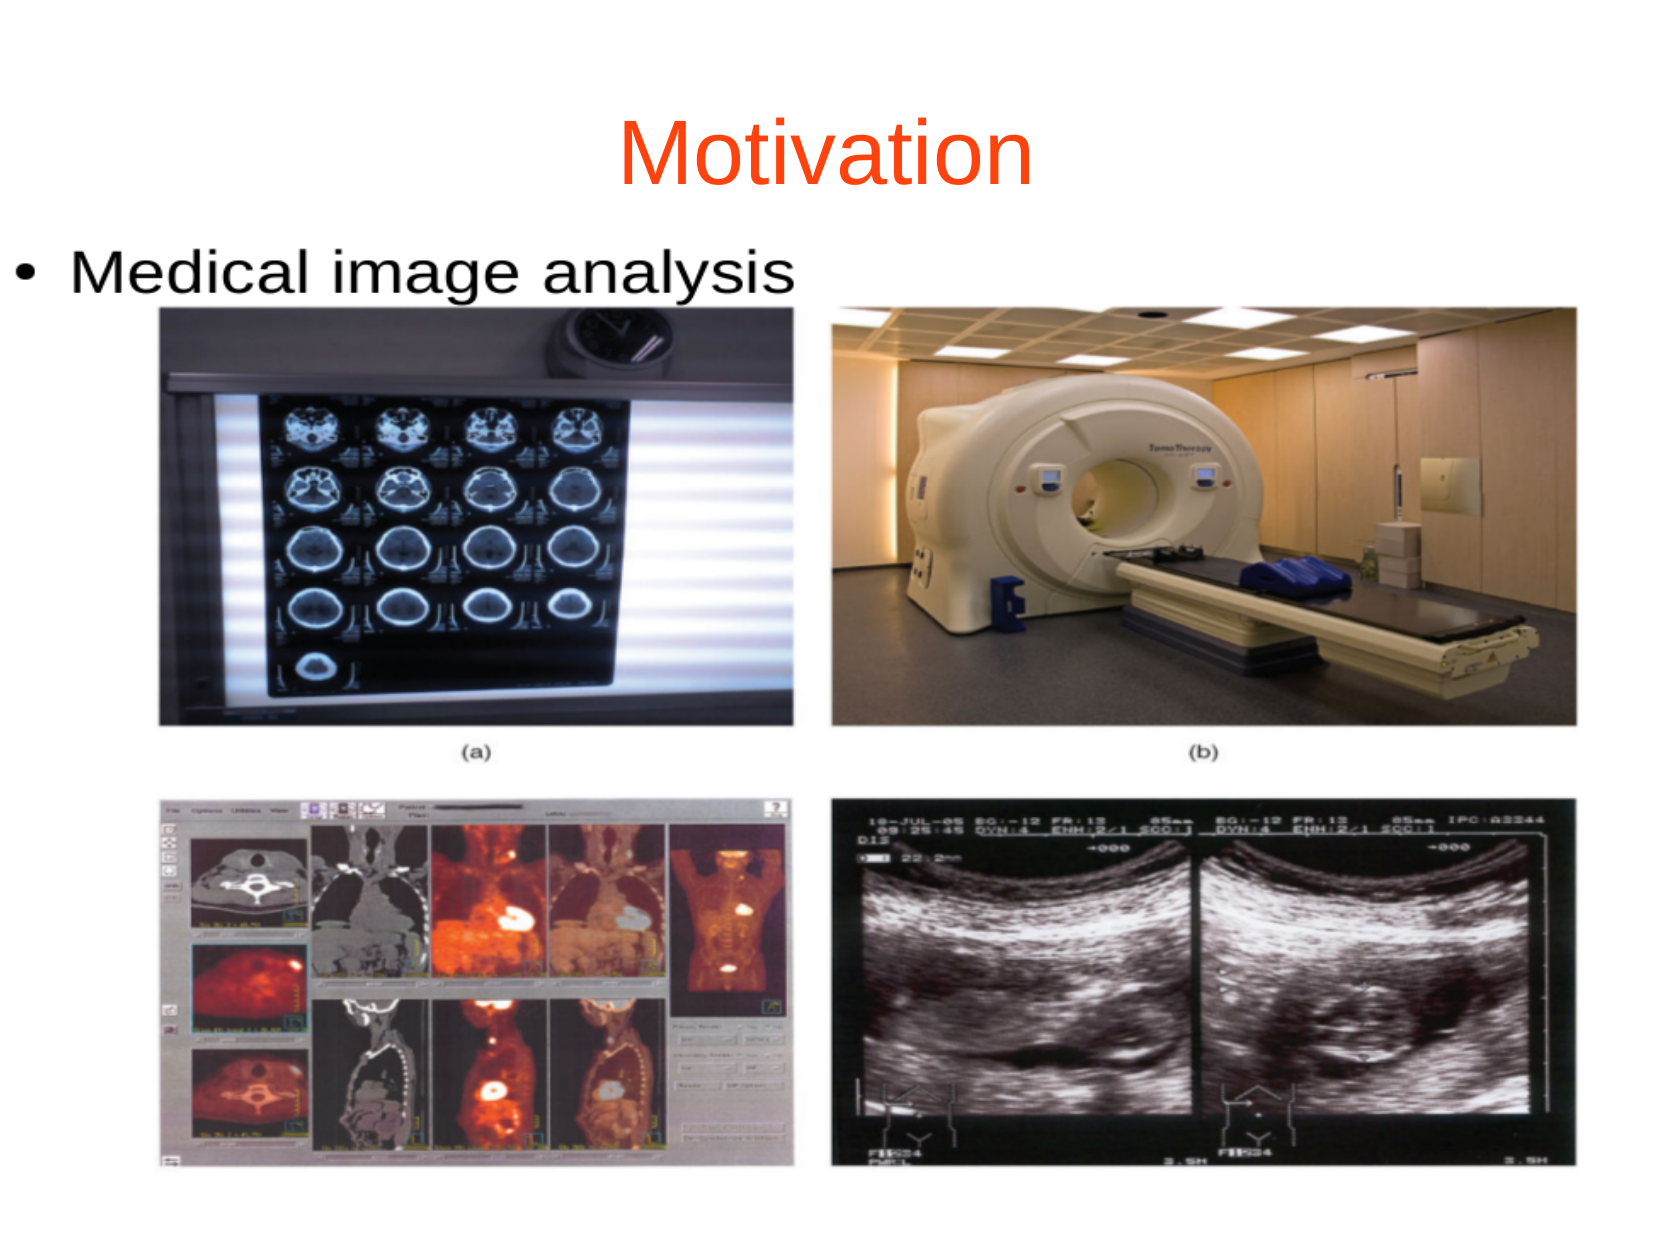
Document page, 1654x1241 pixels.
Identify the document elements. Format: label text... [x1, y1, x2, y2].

picture [1, 224, 1654, 1173]
title Motivation [82, 49, 1571, 224]
